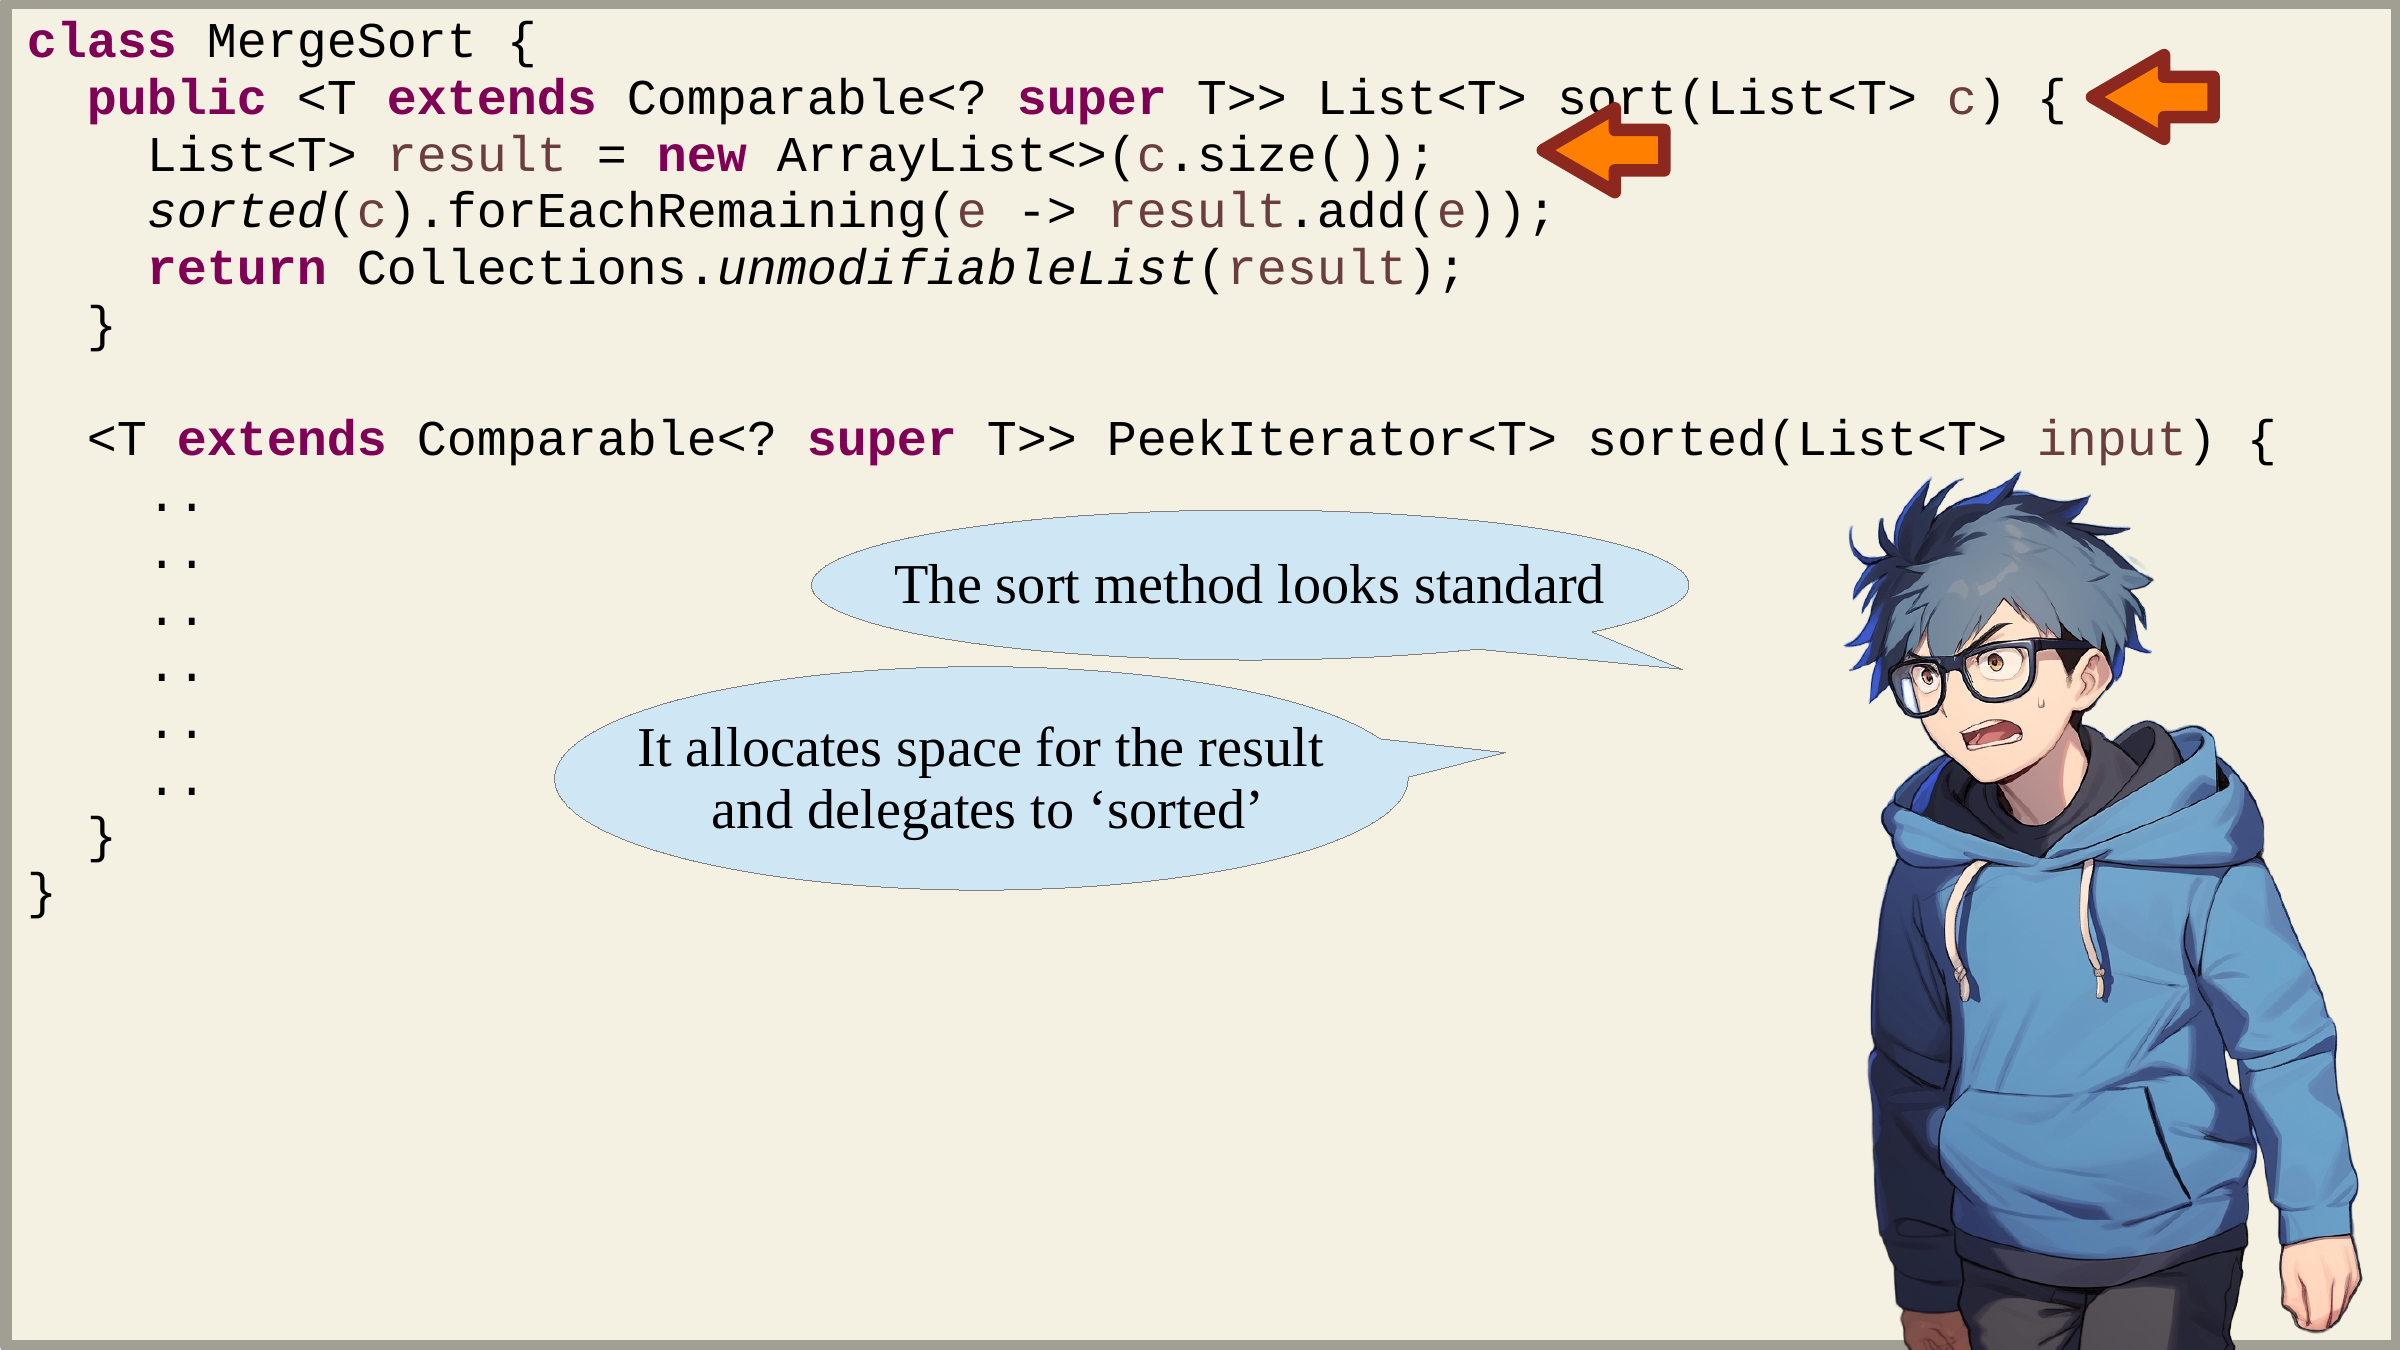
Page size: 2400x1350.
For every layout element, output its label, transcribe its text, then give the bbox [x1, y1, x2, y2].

text_box It allocates space for the result and delegates to ‘sorted’ [554, 666, 1506, 891]
text_box The sort method looks standard [811, 510, 1689, 670]
text_box class MergeSort { public <T extends Comparable<? super T>> List<T> sort(List<T> c) { List<T> result = new ArrayList<>(c.size()); sorted(c).forEachRemaining(e -> result.add(e)); return Collections.unmodifiableList(result); } <T extends Comparable<? super T>> PeekIterator<T> sorted(List<T> input) { .. .. .. .. .. .. } } [5, 2, 2398, 1346]
picture [1778, 447, 2400, 1350]
text_box [2091, 55, 2214, 139]
text_box [1542, 108, 1665, 193]
